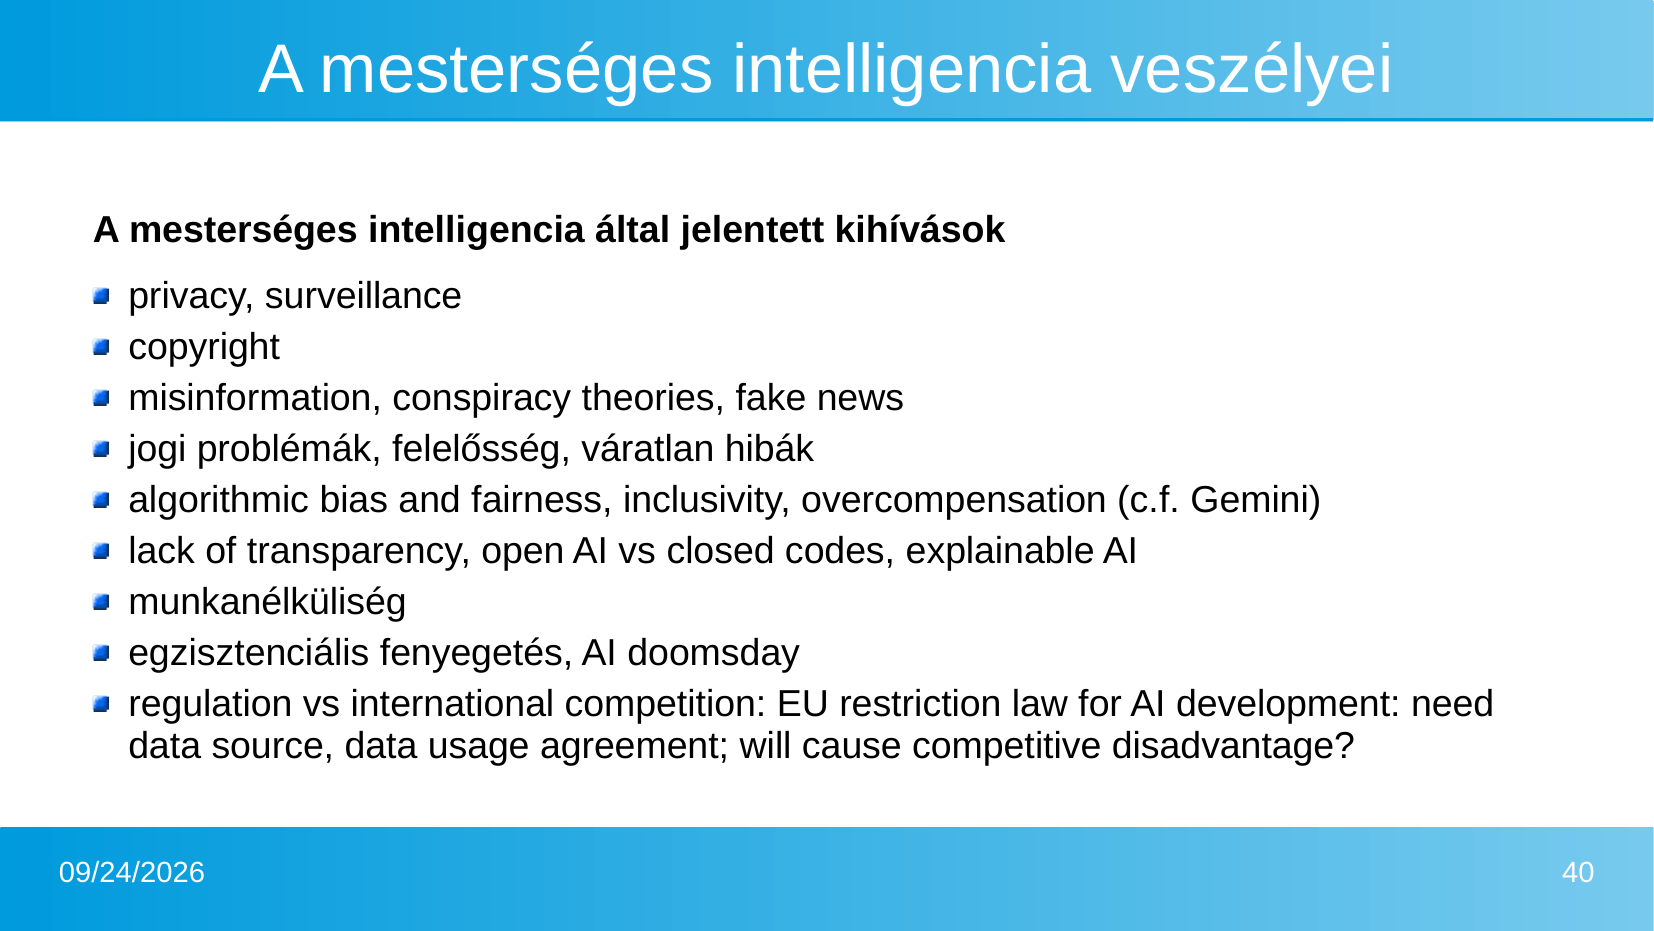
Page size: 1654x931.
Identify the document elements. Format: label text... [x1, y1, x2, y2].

title A mesterséges intelligencia veszélyei [59, 29, 1595, 108]
text_box A mesterséges intelligencia által jelentett kihívások privacy, surveillance copyright misinformation, conspiracy theories, fake news jogi problémák, felelősség, váratlan hibák algorithmic bias and fairness, inclusivity, overcompensation (c.f. Gemini) lack of transparency, open AI vs closed codes, explainable AI munkanélküliség egzisztenciális fenyegetés, AI doomsday regulation vs international competition: EU restriction law for AI development: need data source, data usage agreement; will cause competitive disadvantage? [78, 201, 1574, 774]
